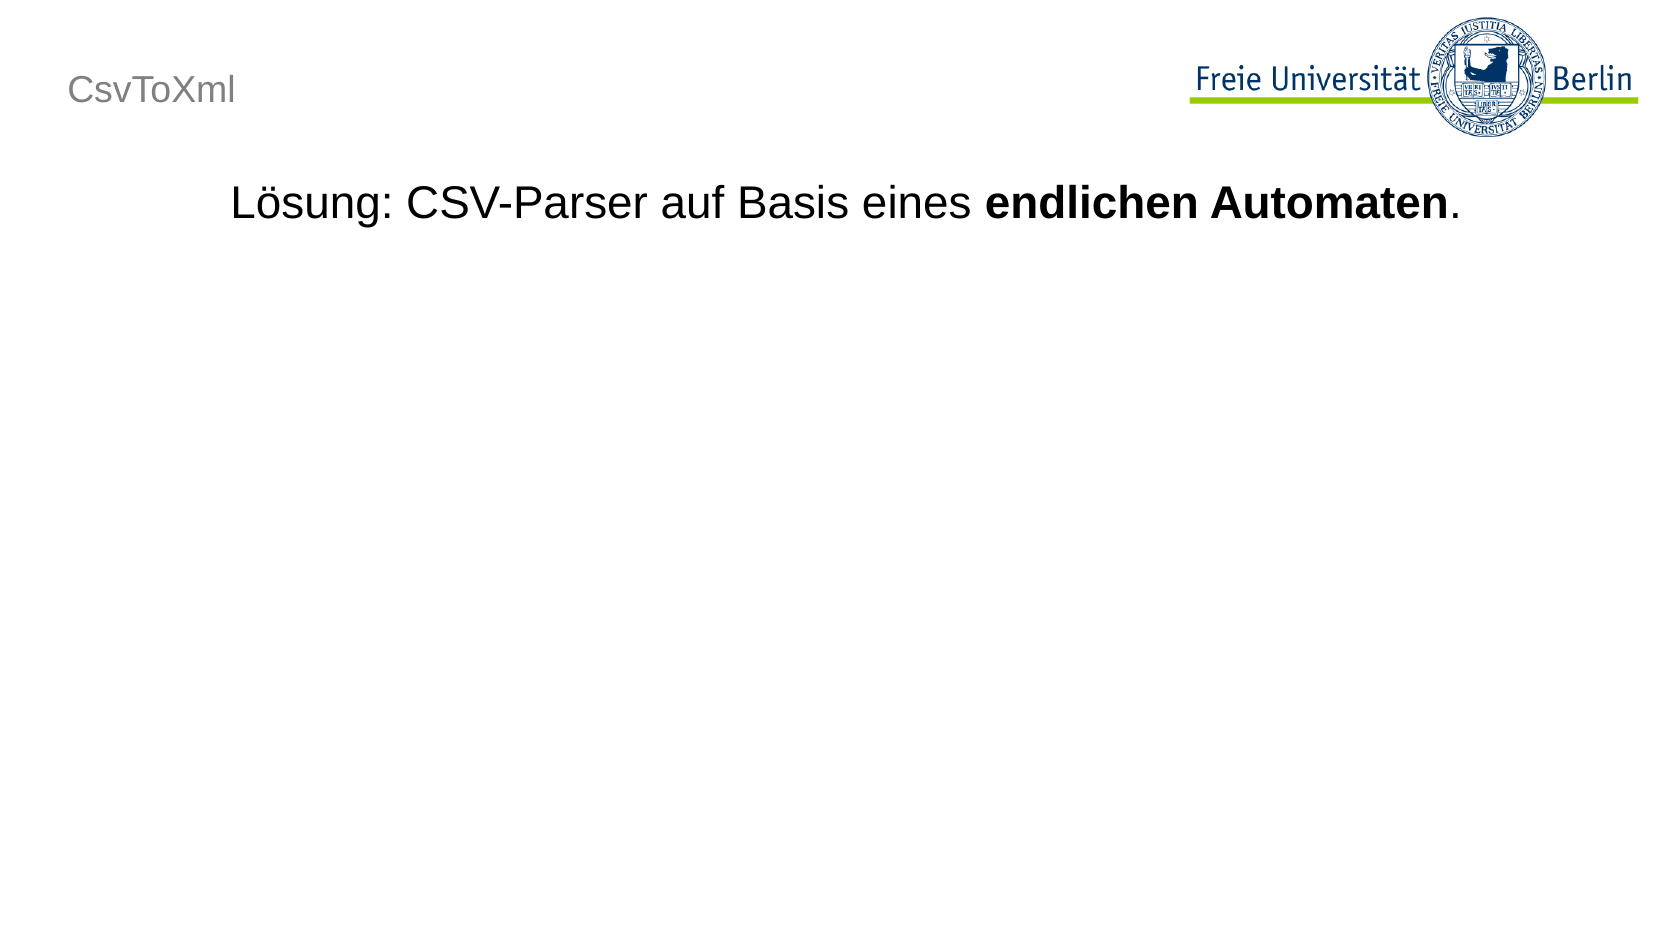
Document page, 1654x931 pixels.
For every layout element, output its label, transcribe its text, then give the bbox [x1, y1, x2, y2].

picture [1185, 11, 1642, 142]
text_box Lösung: CSV-Parser auf Basis eines endlichen Automaten. [180, 170, 1477, 237]
text_box CsvToXml [52, 61, 251, 119]
